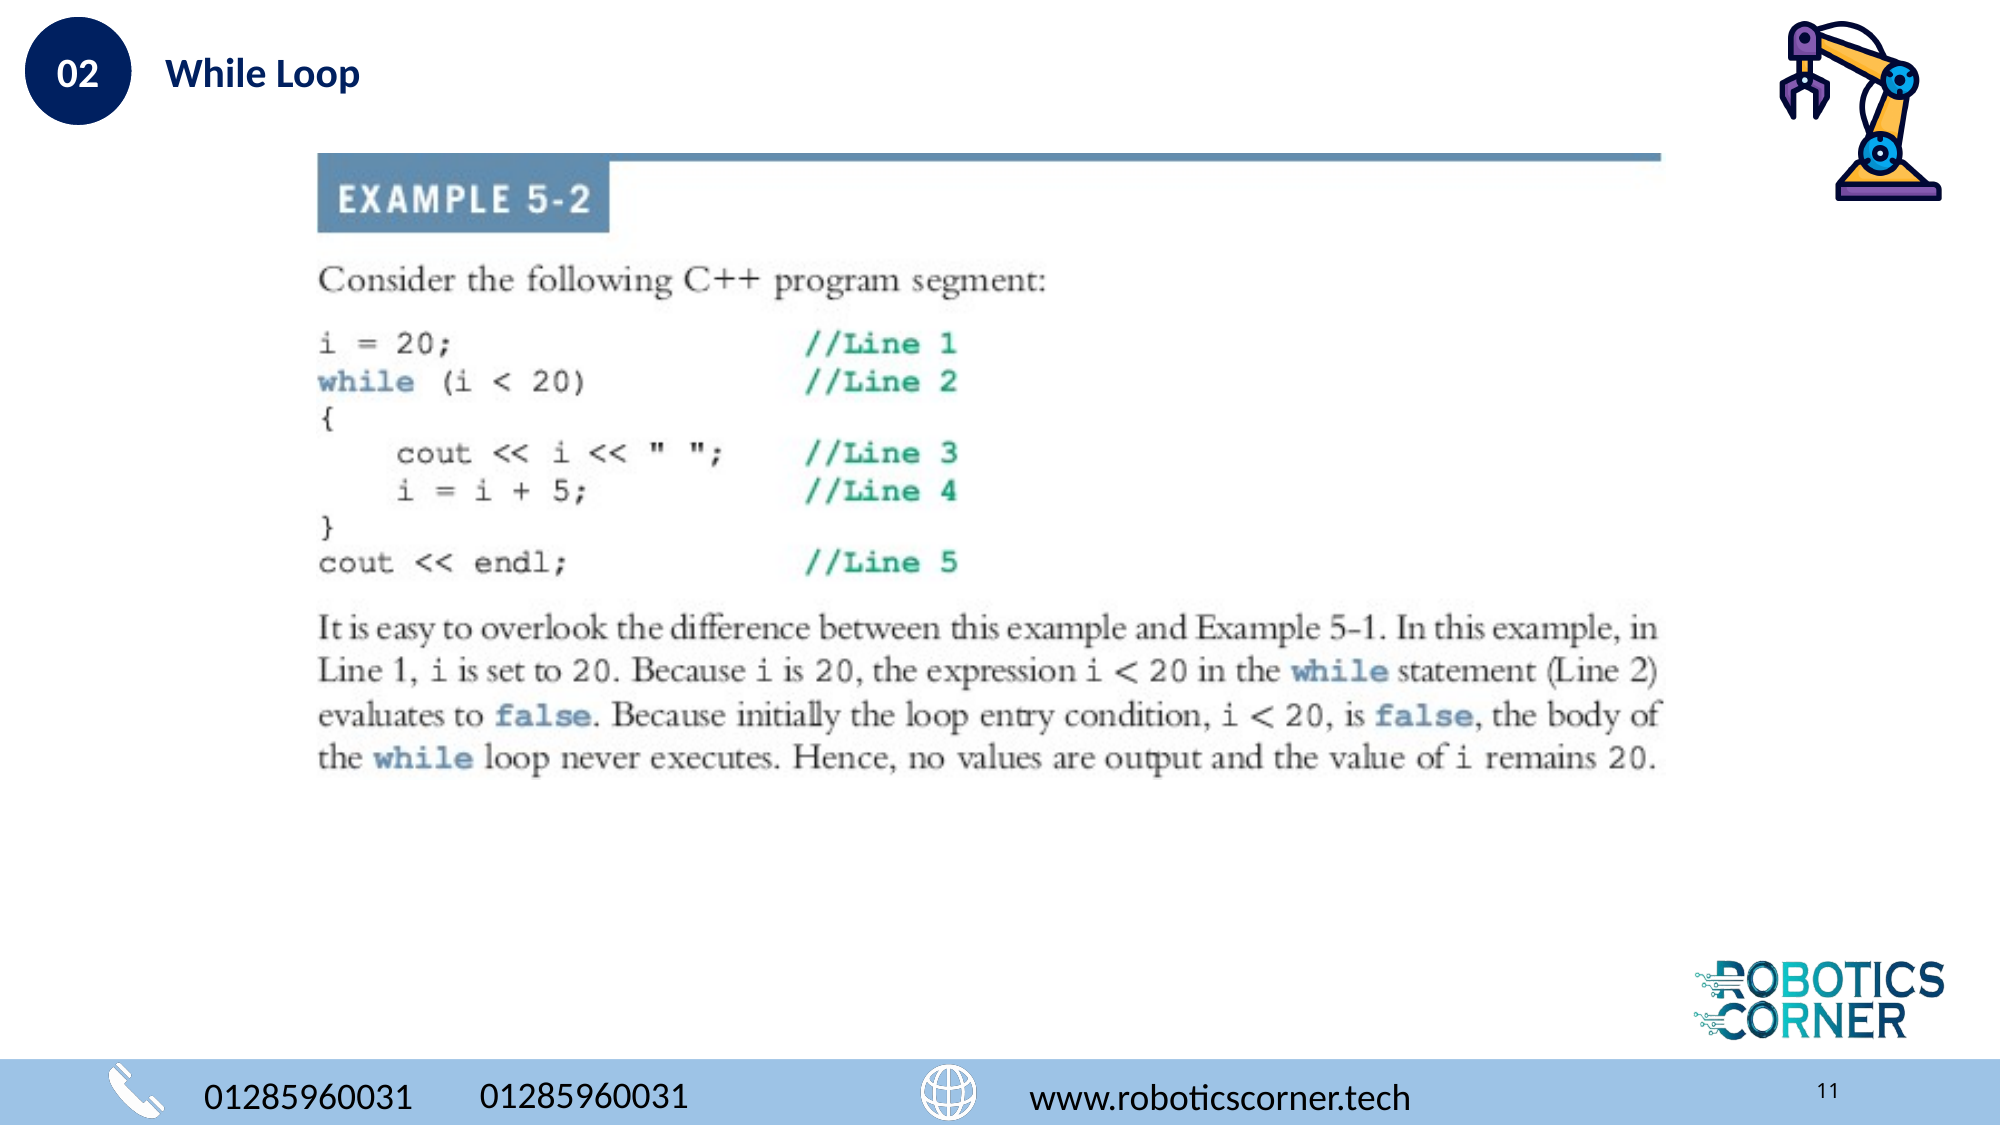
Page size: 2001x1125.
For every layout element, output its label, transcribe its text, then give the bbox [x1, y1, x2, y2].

picture [316, 153, 1666, 780]
text_box [981, 1059, 1810, 1125]
picture [1846, 859, 1953, 1059]
text_box [1846, 1059, 2000, 1125]
picture [103, 1057, 170, 1124]
text_box While Loop [150, 38, 622, 103]
picture [1771, 21, 1950, 201]
text_box 02 [22, 14, 134, 128]
picture [1680, 859, 1810, 1059]
text_box [0, 1059, 915, 1125]
text_box 01285960031 [189, 1064, 495, 1125]
text_box 01285960031 [465, 1063, 811, 1124]
picture [915, 1059, 981, 1125]
text_box <number> [1810, 765, 1846, 1125]
text_box www.roboticscorner.tech [1014, 1065, 1531, 1125]
